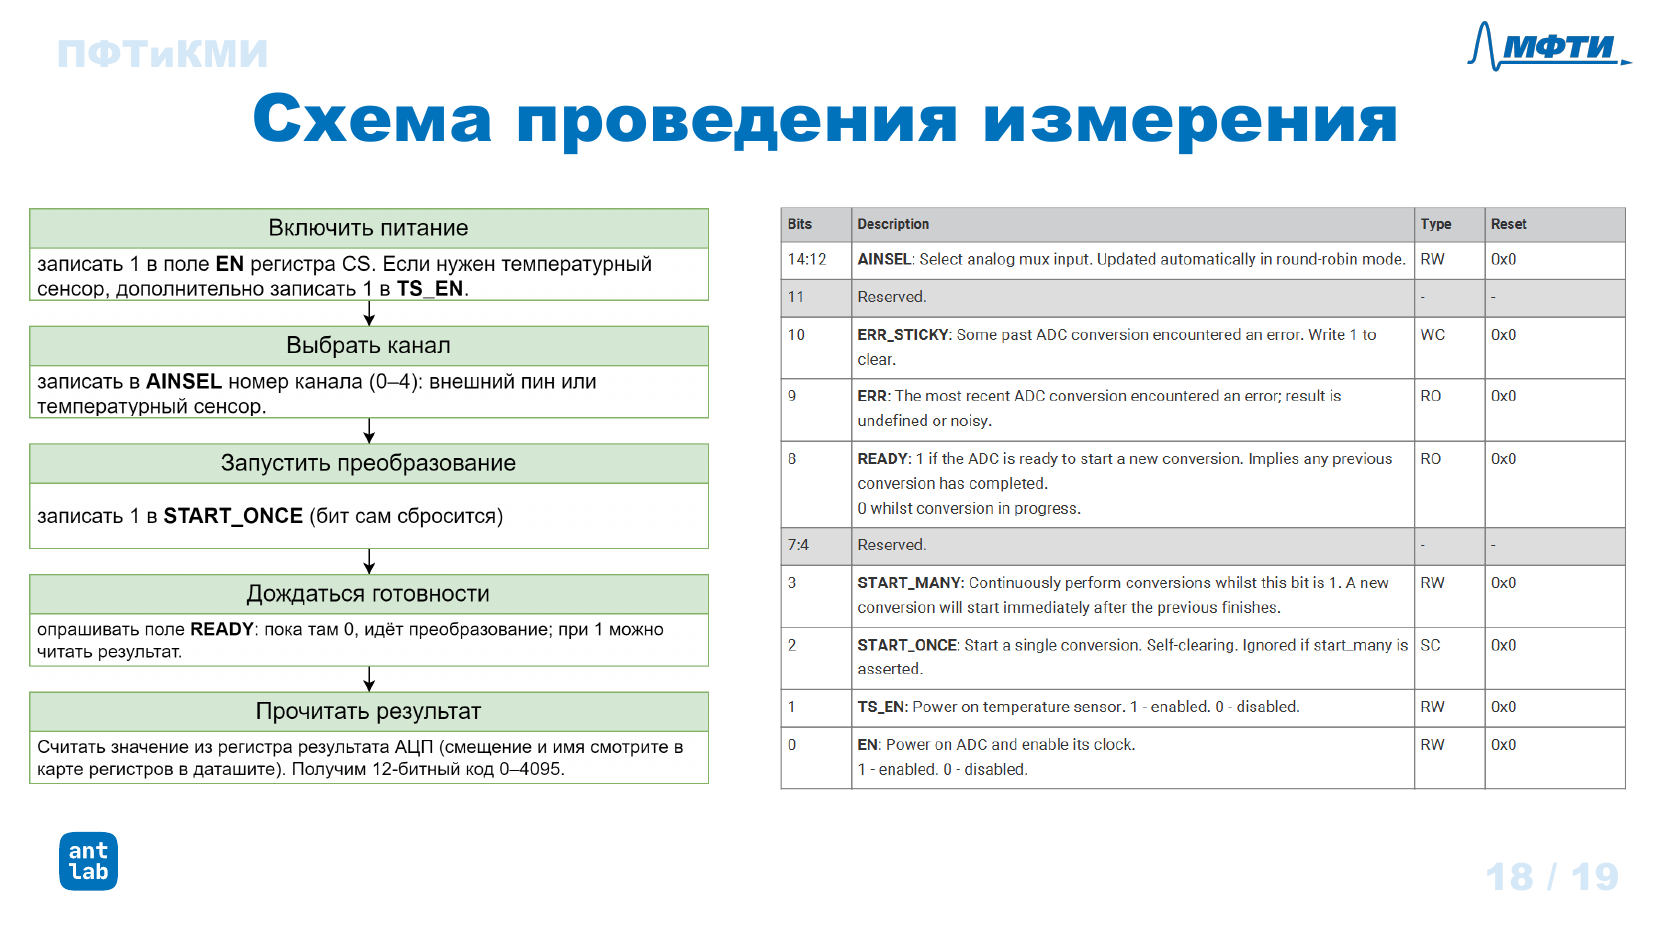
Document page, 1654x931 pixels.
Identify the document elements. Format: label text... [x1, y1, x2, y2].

picture [1446, 0, 1654, 93]
picture [29, 208, 709, 784]
title Схема проведения измерения [82, 20, 1571, 209]
picture [767, 196, 1636, 798]
